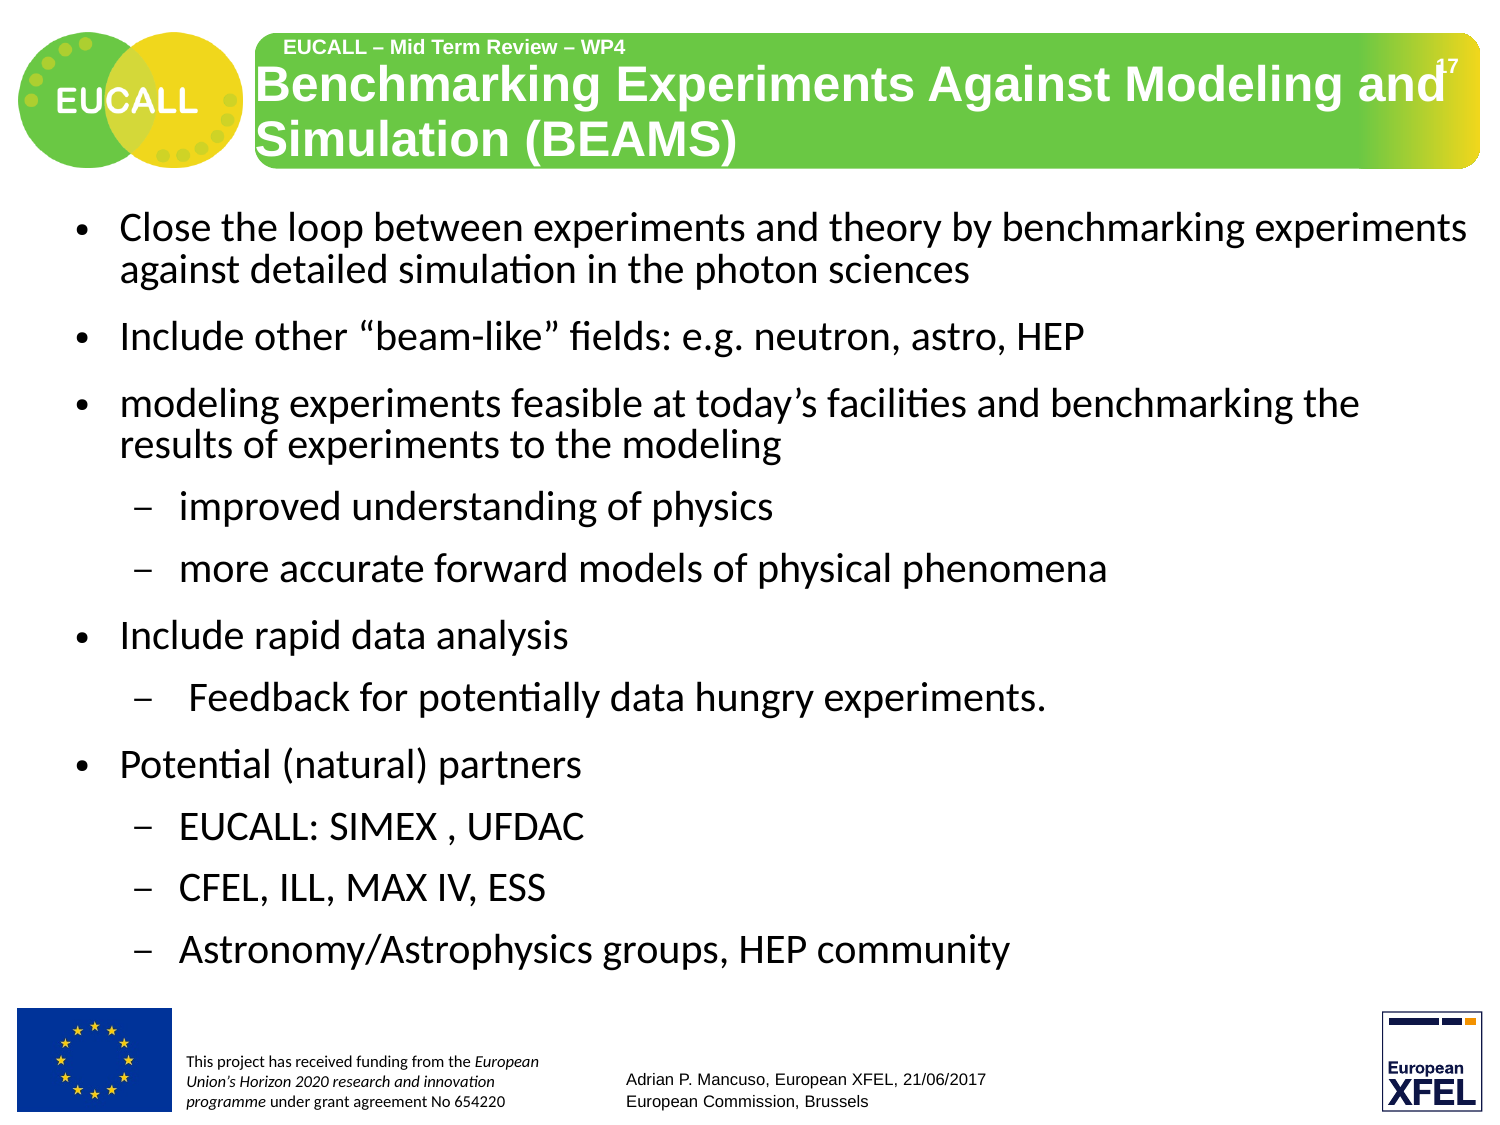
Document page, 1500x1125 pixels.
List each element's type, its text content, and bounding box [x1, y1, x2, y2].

picture [17, 1008, 172, 1112]
title Benchmarking Experiments Against Modeling and Simulation (BEAMS) [254, 55, 1471, 168]
picture [18, 32, 243, 168]
list Close the loop between experiments and theory by benchmarking experiments against detailed simulation in the photon sciences Include other “beam-like” fields: e.g. neutron, astro, HEP modeling experiments feasible at today’s facilities and benchmarking the results of experiments to the modeling improved understanding of physics more accurate forward models of physical phenomena Include rapid data analysis Feedback for potentially data hungry experiments. Potential (natural) partners EUCALL: SIMEX , UFDAC CFEL, ILL, MAX IV, ESS Astronomy/Astrophysics groups, HEP community [60, 210, 1471, 976]
